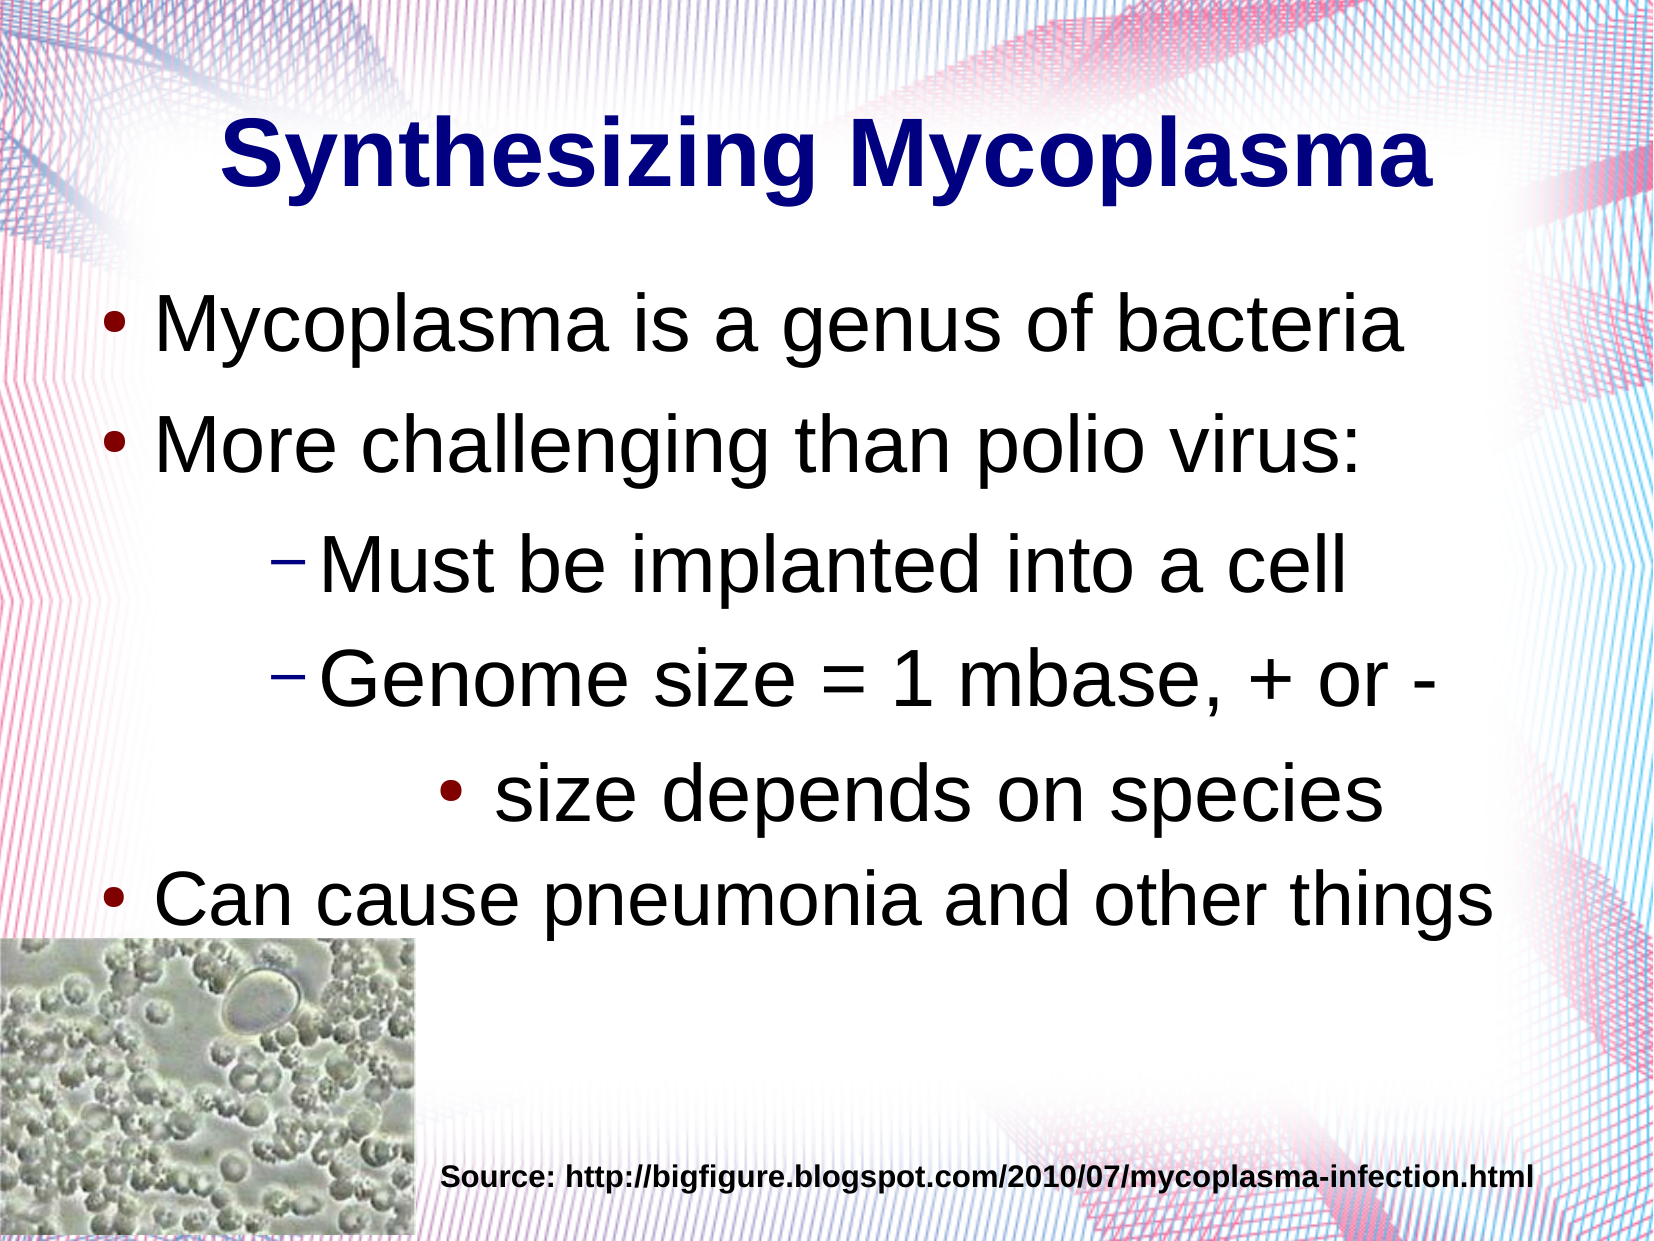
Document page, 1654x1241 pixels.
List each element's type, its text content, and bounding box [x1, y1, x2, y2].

list Mycoplasma is a genus of bacteria More challenging than polio virus: Must be implanted into a cell Genome size = 1 mbase, + or - size depends on species Can cause pneumonia and other things [82, 278, 1571, 1098]
picture [0, 0, 1654, 1241]
title Synthesizing Mycoplasma [82, 49, 1571, 257]
text_box Source: http://bigfigure.blogspot.com/2010/07/mycoplasma-infection.html [425, 1151, 1565, 1203]
